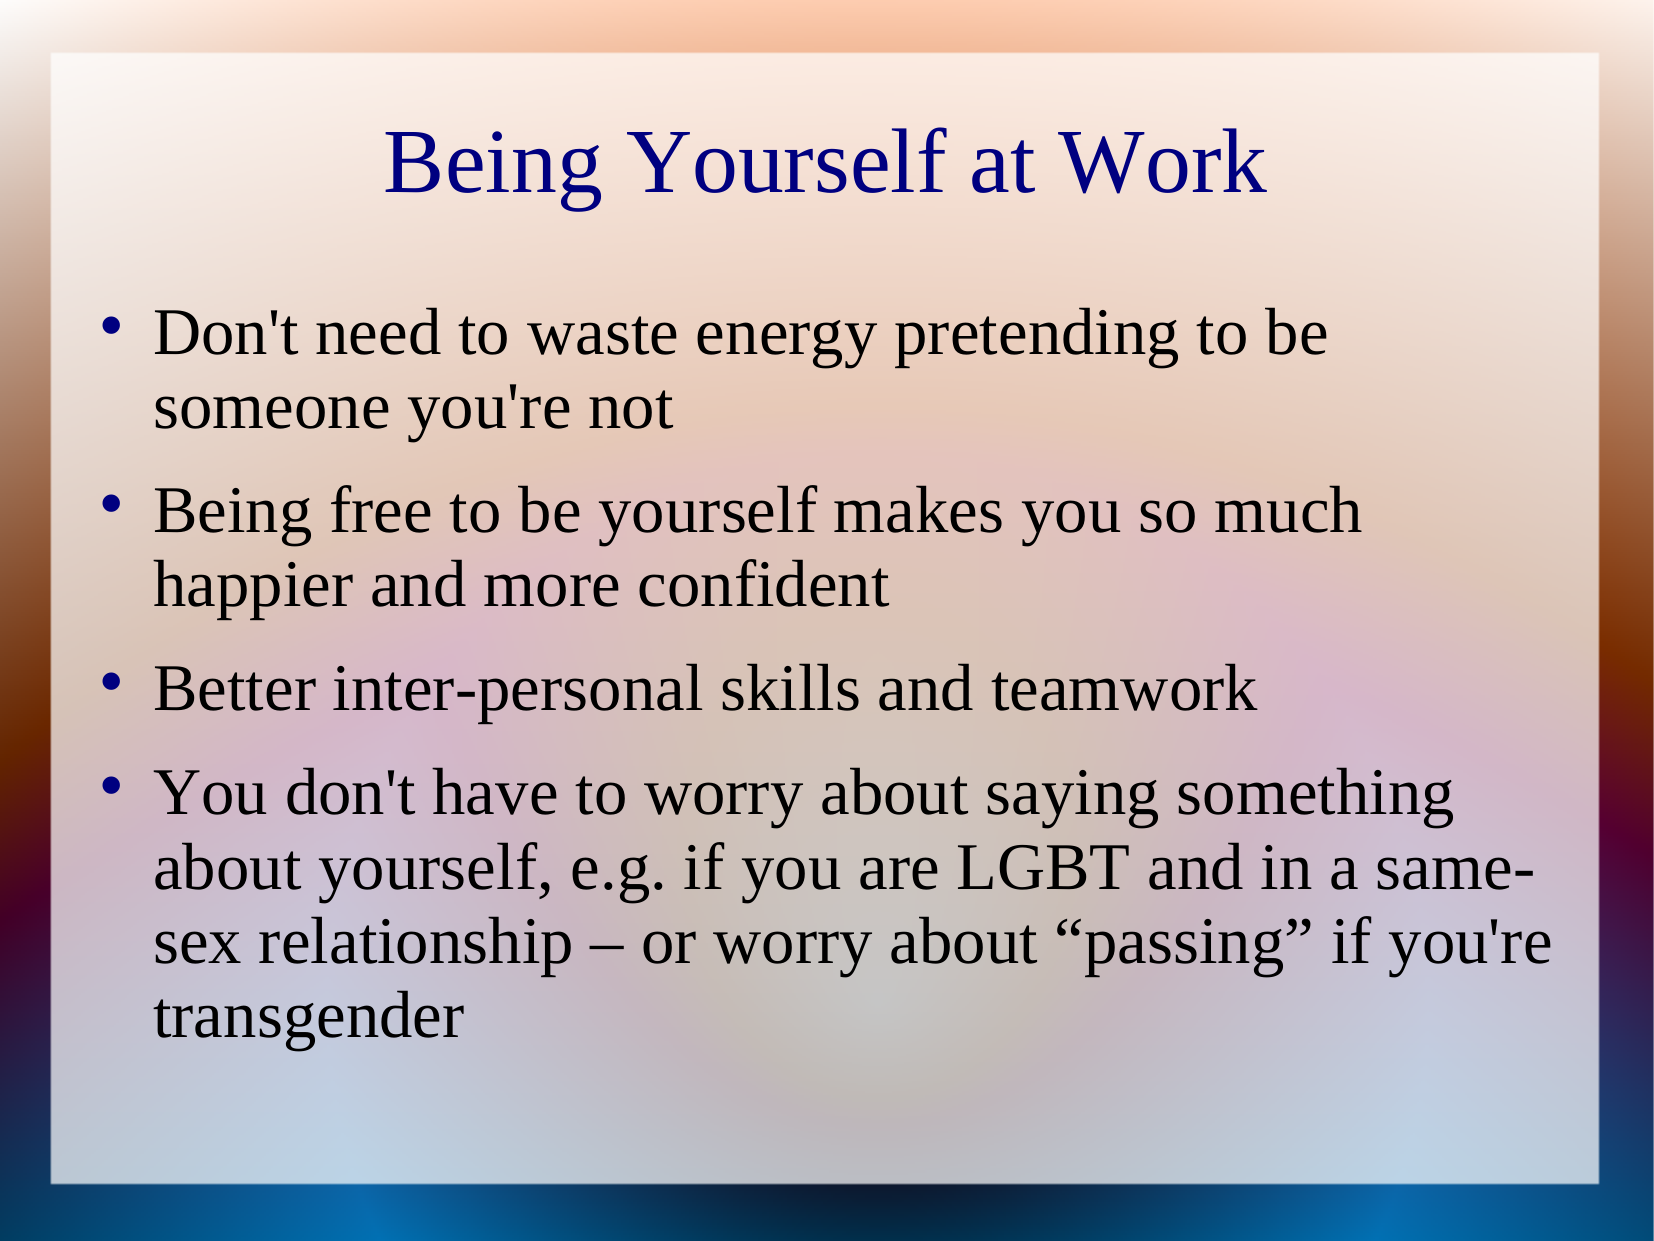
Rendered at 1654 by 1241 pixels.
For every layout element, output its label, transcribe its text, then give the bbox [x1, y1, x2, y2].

picture [0, 0, 1654, 1241]
title Being Yourself at Work [82, 55, 1571, 263]
list Don't need to waste energy pretending to be someone you're not Being free to be yourself makes you so much happier and more confident Better inter-personal skills and teamwork You don't have to worry about saying something about yourself, e.g. if you are LGBT and in a same-sex relationship – or worry about “passing” if you're transgender [82, 290, 1571, 1120]
